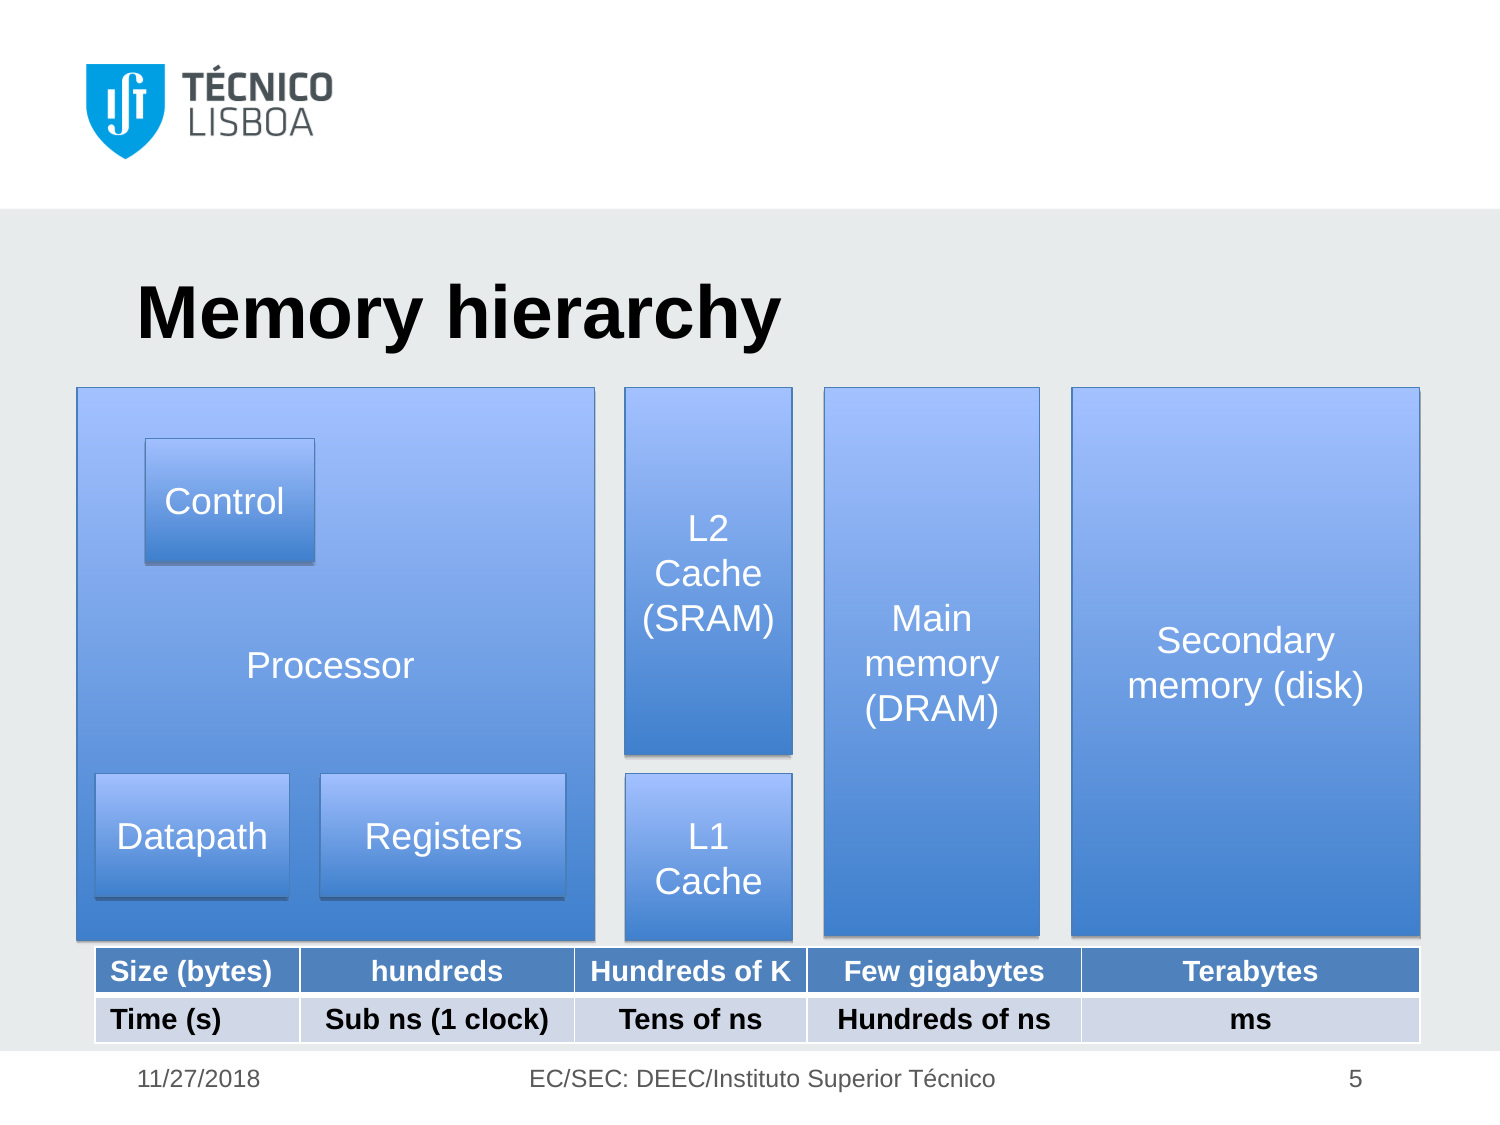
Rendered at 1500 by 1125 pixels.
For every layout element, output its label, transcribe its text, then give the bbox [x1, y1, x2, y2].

table_cell Time (s) [96, 998, 299, 1042]
table_cell Tens of ns [575, 998, 806, 1042]
text_box Registers [320, 773, 567, 896]
table_header Hundreds of K [575, 948, 806, 992]
table_cell Sub ns (1 clock) [301, 998, 574, 1042]
slide_number <number> [1077, 1052, 1378, 1103]
text_box Secondary memory (disk) [1072, 387, 1420, 936]
footer EC/SEC: DEEC/Instituto Superior Técnico [512, 1052, 1021, 1103]
table_header Few gigabytes [808, 948, 1081, 992]
table_cell Hundreds of ns [808, 998, 1081, 1042]
text_box L1 Cache [625, 773, 792, 941]
table_header Terabytes [1082, 948, 1419, 992]
text_box Control [145, 438, 315, 561]
title Memory hierarchy [121, 237, 1378, 381]
text_box L2 Cache (SRAM) [624, 387, 792, 755]
text_box Processor [76, 387, 595, 941]
text_box Datapath [95, 773, 290, 896]
slide_number 11/27/2018 [121, 1052, 425, 1103]
table_cell ms [1082, 998, 1419, 1042]
table_header hundreds [301, 948, 574, 992]
text_box Main memory (DRAM) [824, 387, 1040, 936]
picture [0, 0, 1500, 1125]
table_header Size (bytes) [96, 948, 299, 992]
